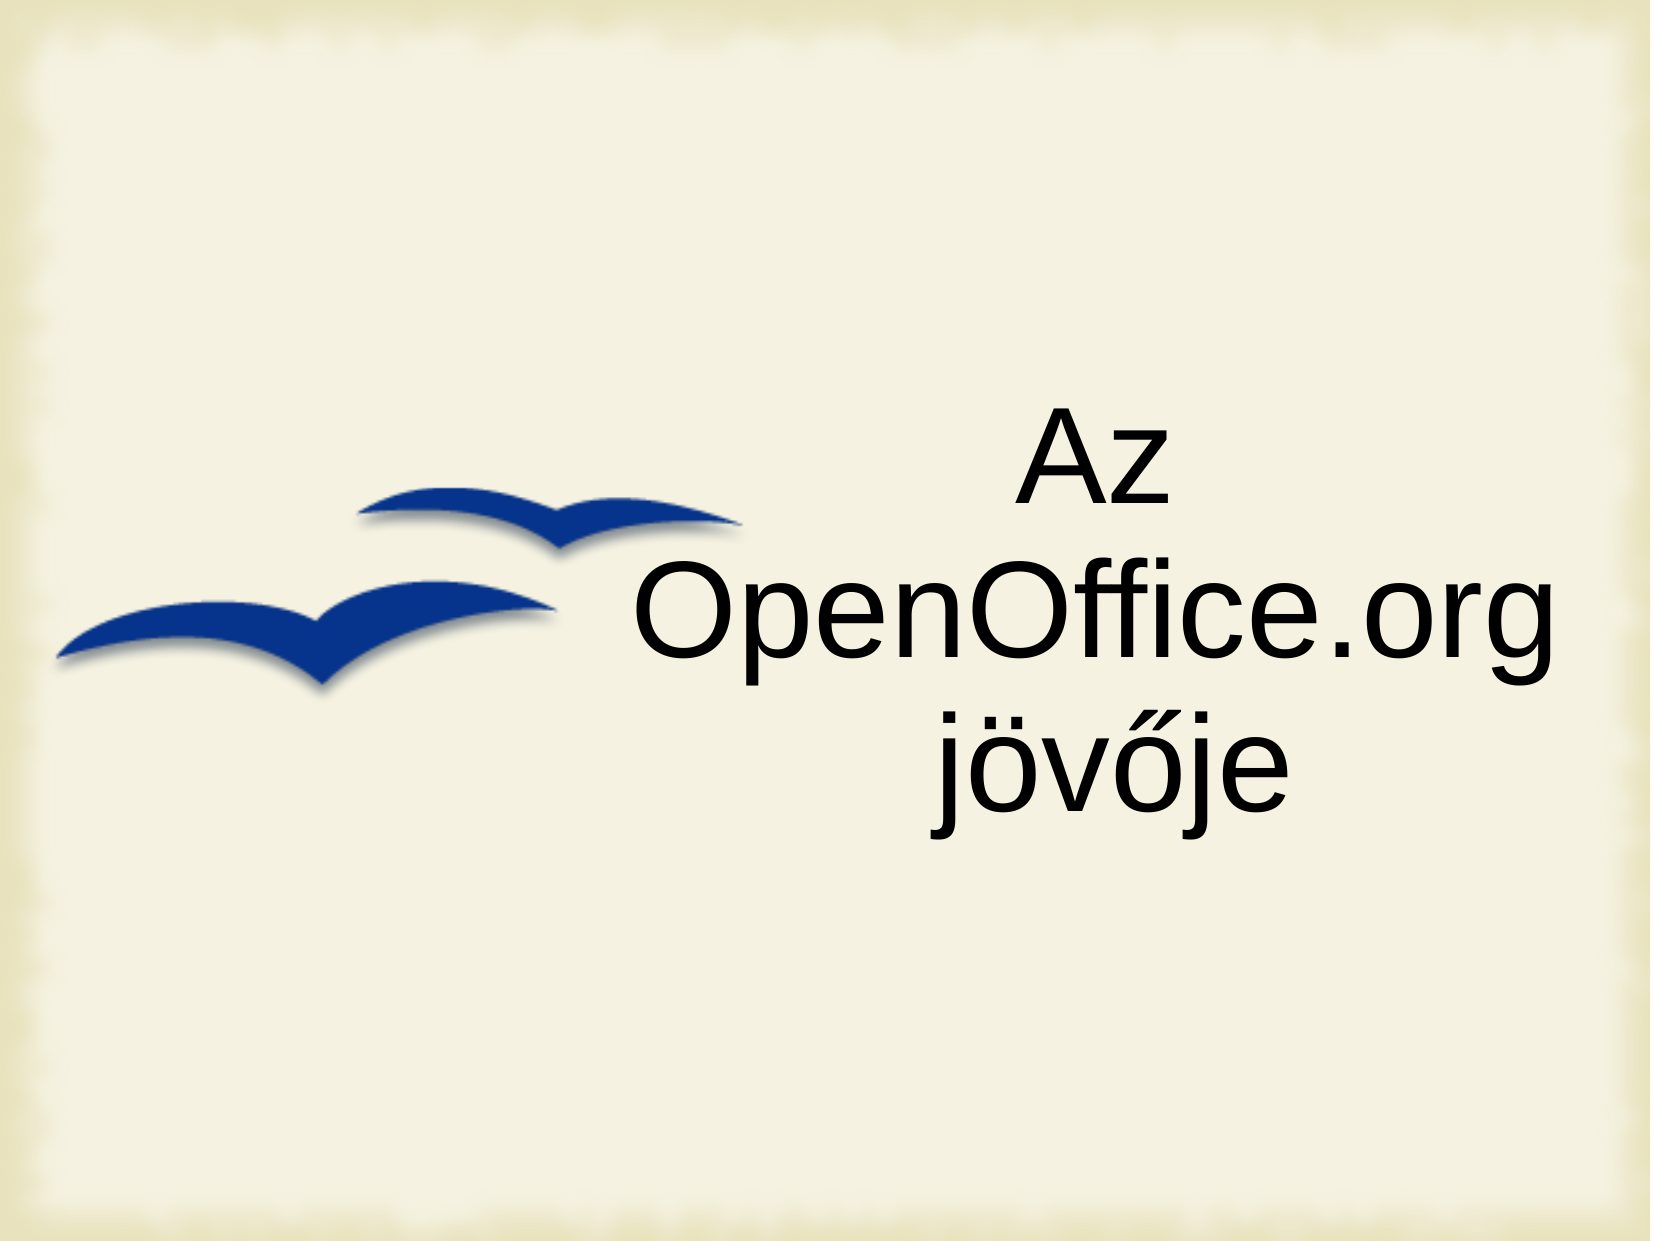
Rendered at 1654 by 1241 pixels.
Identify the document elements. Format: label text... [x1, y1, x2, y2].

picture [0, 0, 1651, 1241]
subtitle Az OpenOffice.org jövője [620, 118, 1571, 1102]
